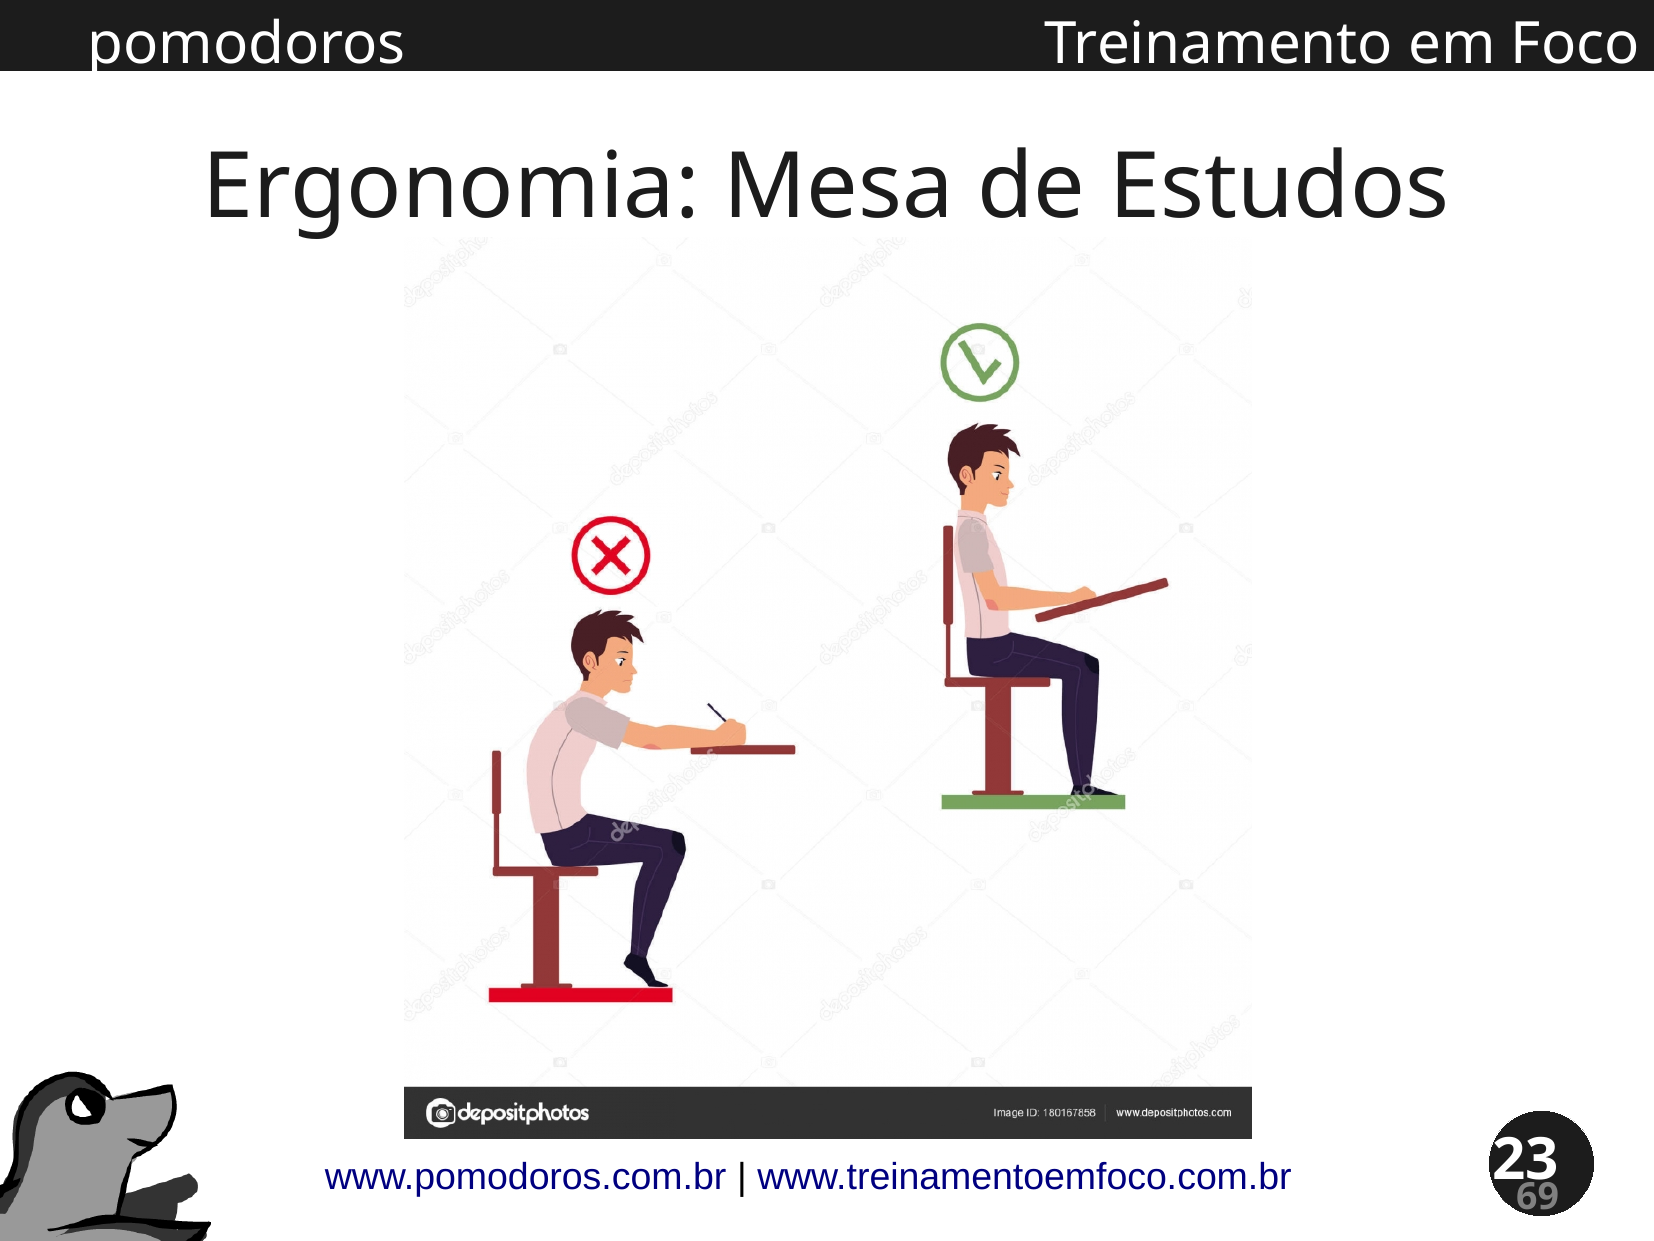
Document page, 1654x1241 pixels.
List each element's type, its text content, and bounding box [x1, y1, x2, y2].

title Ergonomia: Mesa de Estudos [82, 78, 1571, 287]
picture [404, 237, 1252, 1139]
picture [0, 1003, 249, 1241]
